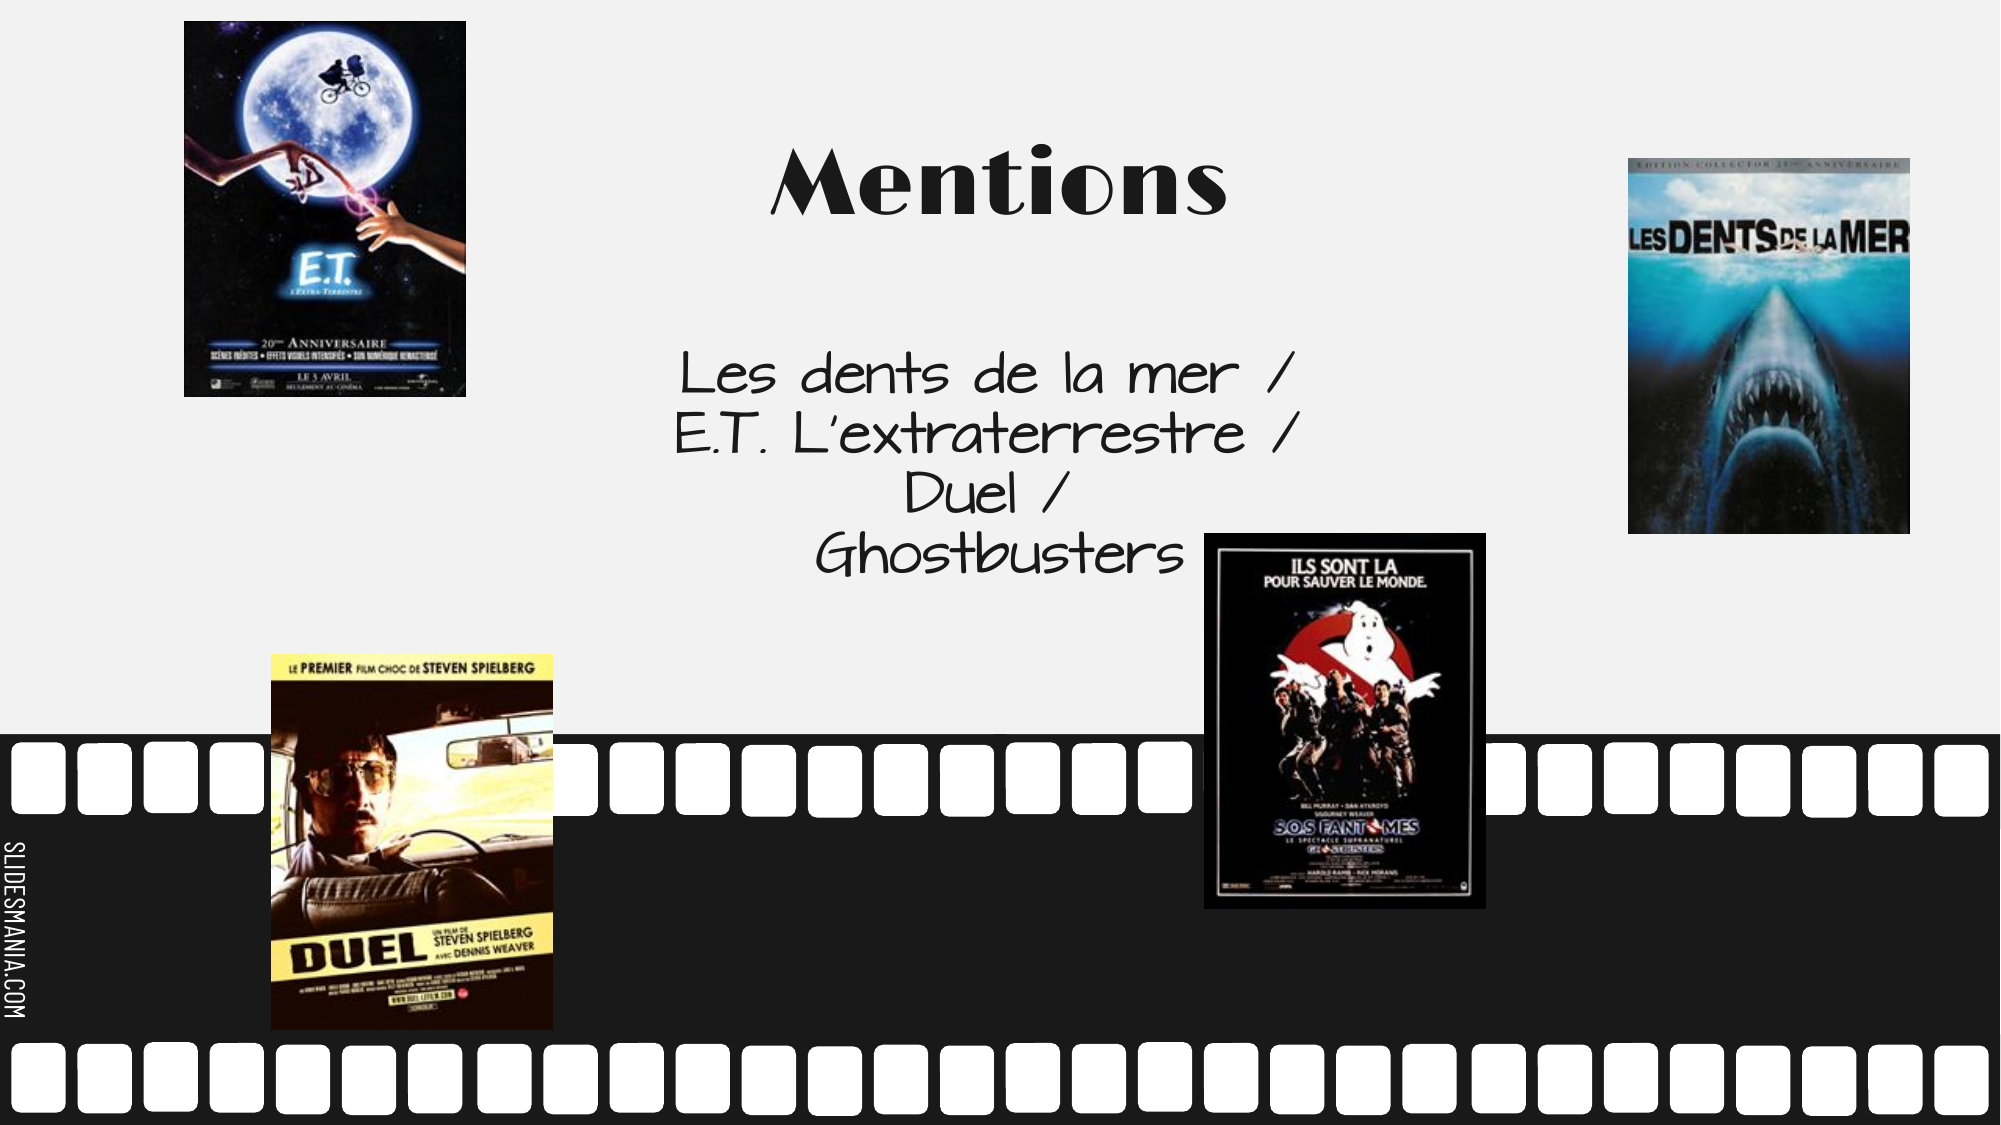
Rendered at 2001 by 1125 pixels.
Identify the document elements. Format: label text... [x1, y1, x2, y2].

picture [1628, 158, 1910, 534]
picture [1204, 533, 1486, 909]
picture [184, 21, 466, 397]
picture [1891, 296, 1910, 304]
text_box Les dents de la mer / E.T. L’extraterrestre / Duel / Ghostbusters [488, 336, 1512, 655]
picture [271, 654, 553, 1030]
text_box Mentions [514, 114, 1486, 242]
